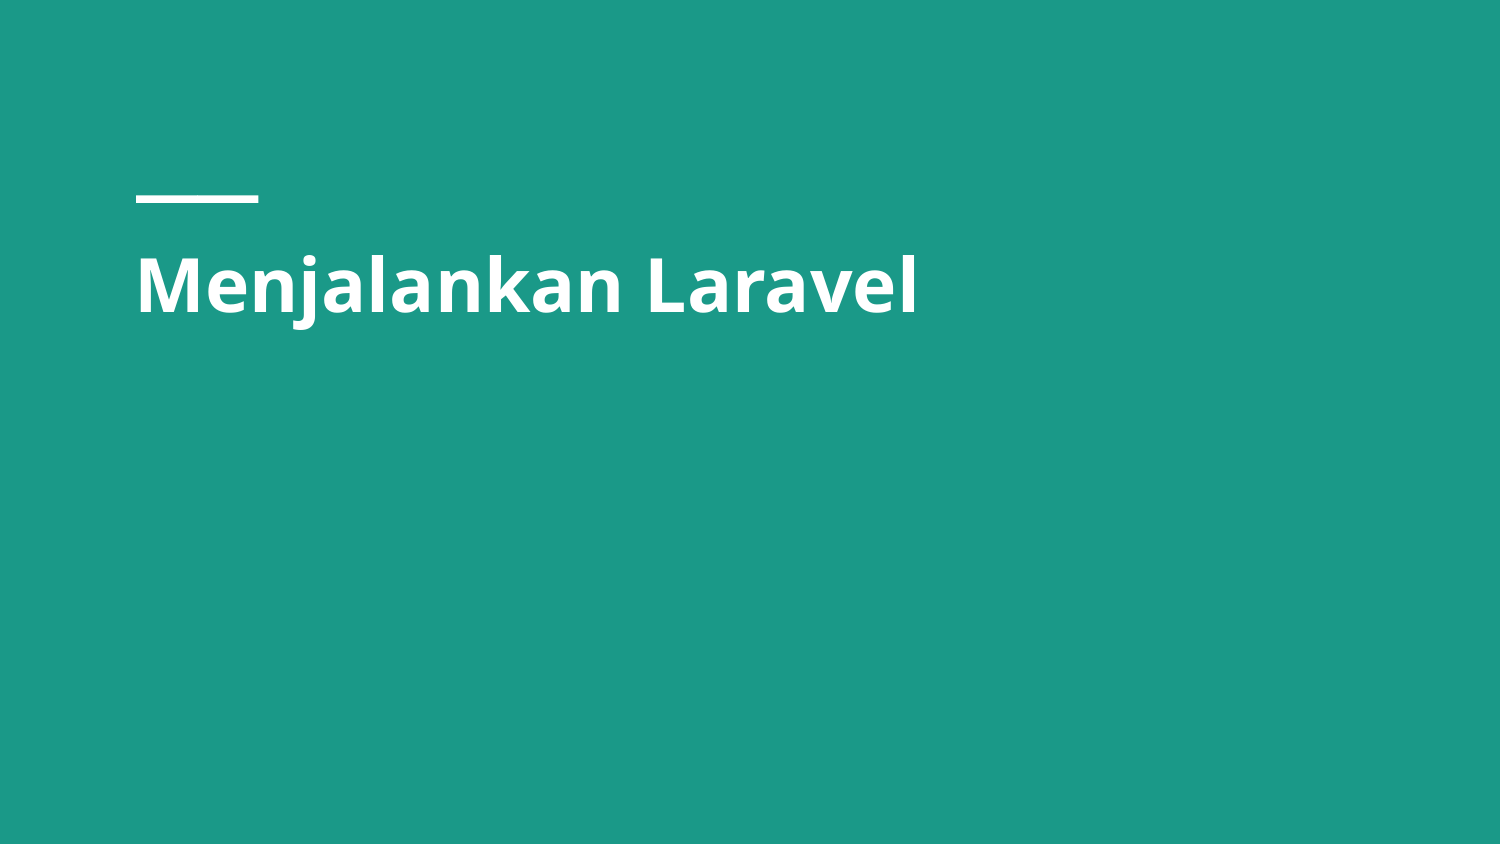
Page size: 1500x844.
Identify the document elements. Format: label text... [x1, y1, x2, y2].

title Menjalankan Laravel [119, 216, 1381, 466]
